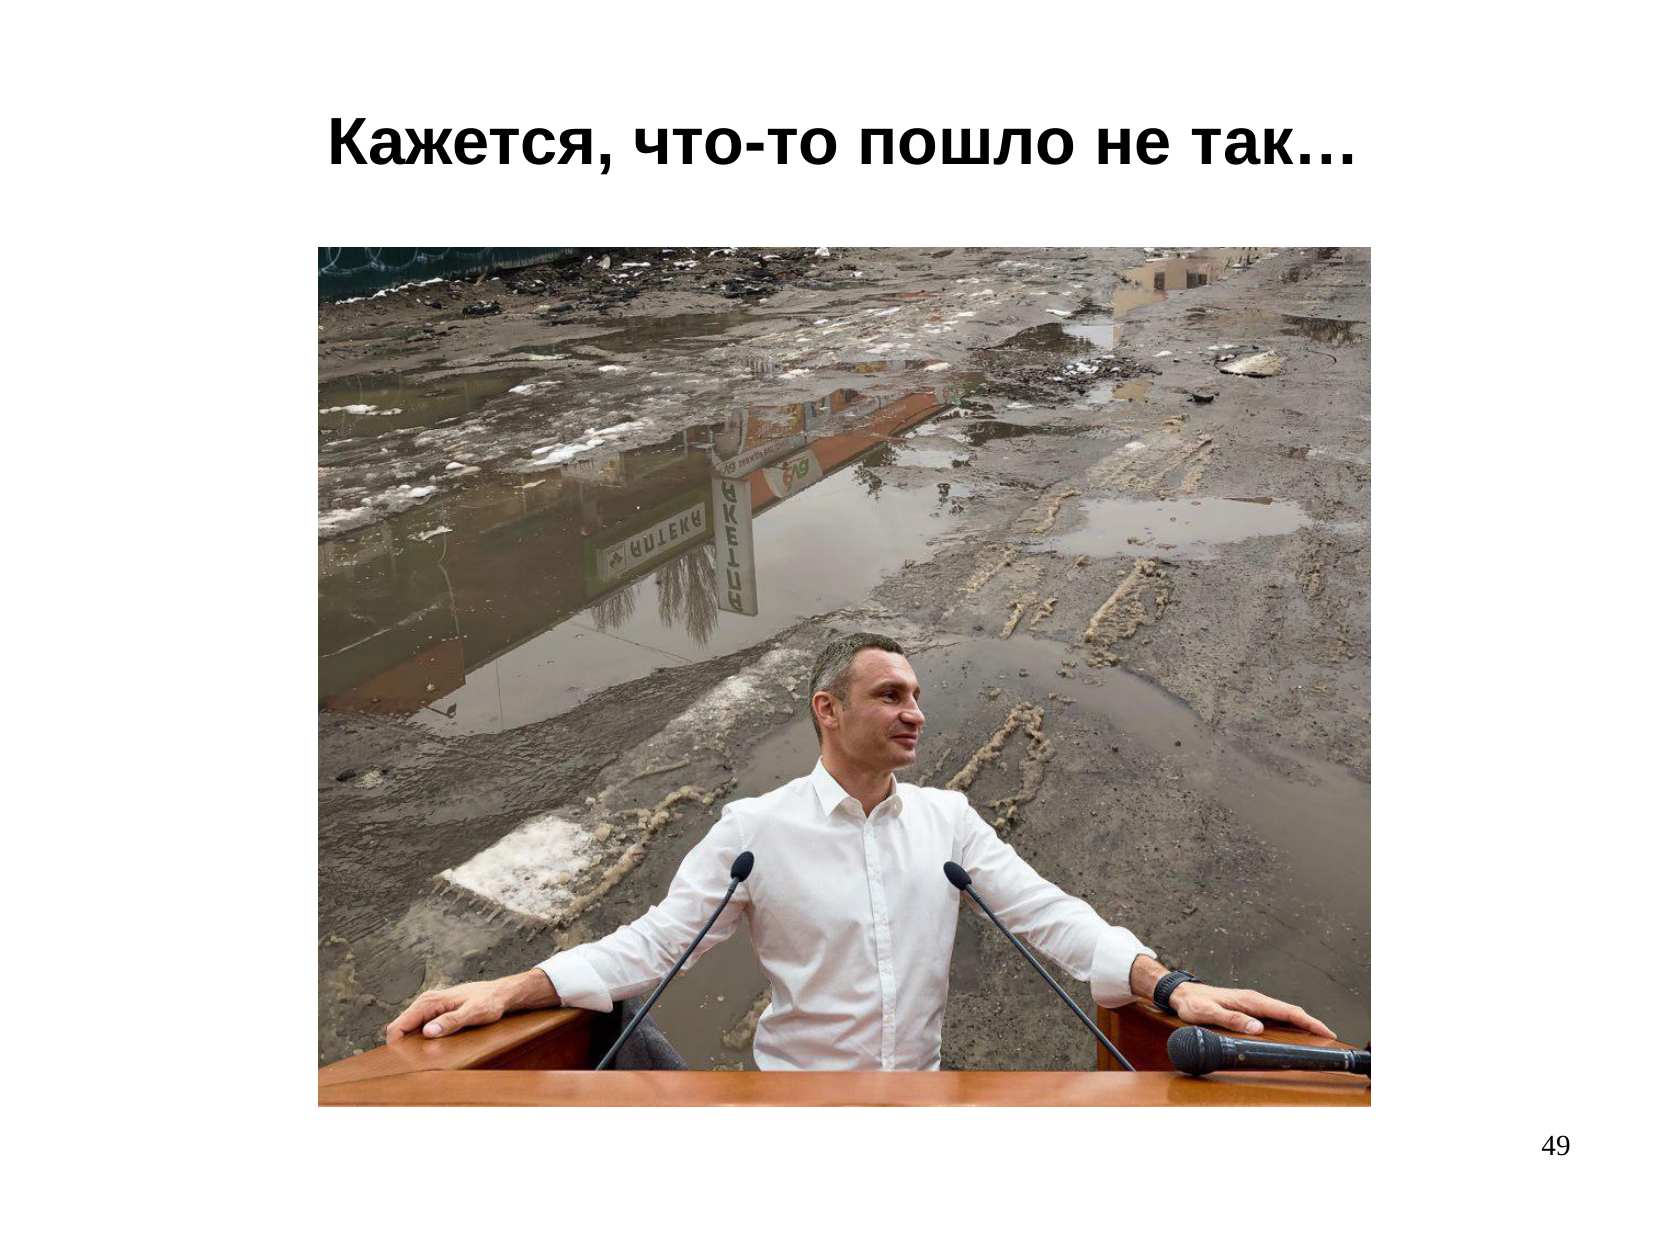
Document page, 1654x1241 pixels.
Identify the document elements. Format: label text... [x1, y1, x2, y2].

picture [318, 247, 1371, 1107]
subtitle Кажется, что-то пошло не так… [82, 35, 1571, 249]
